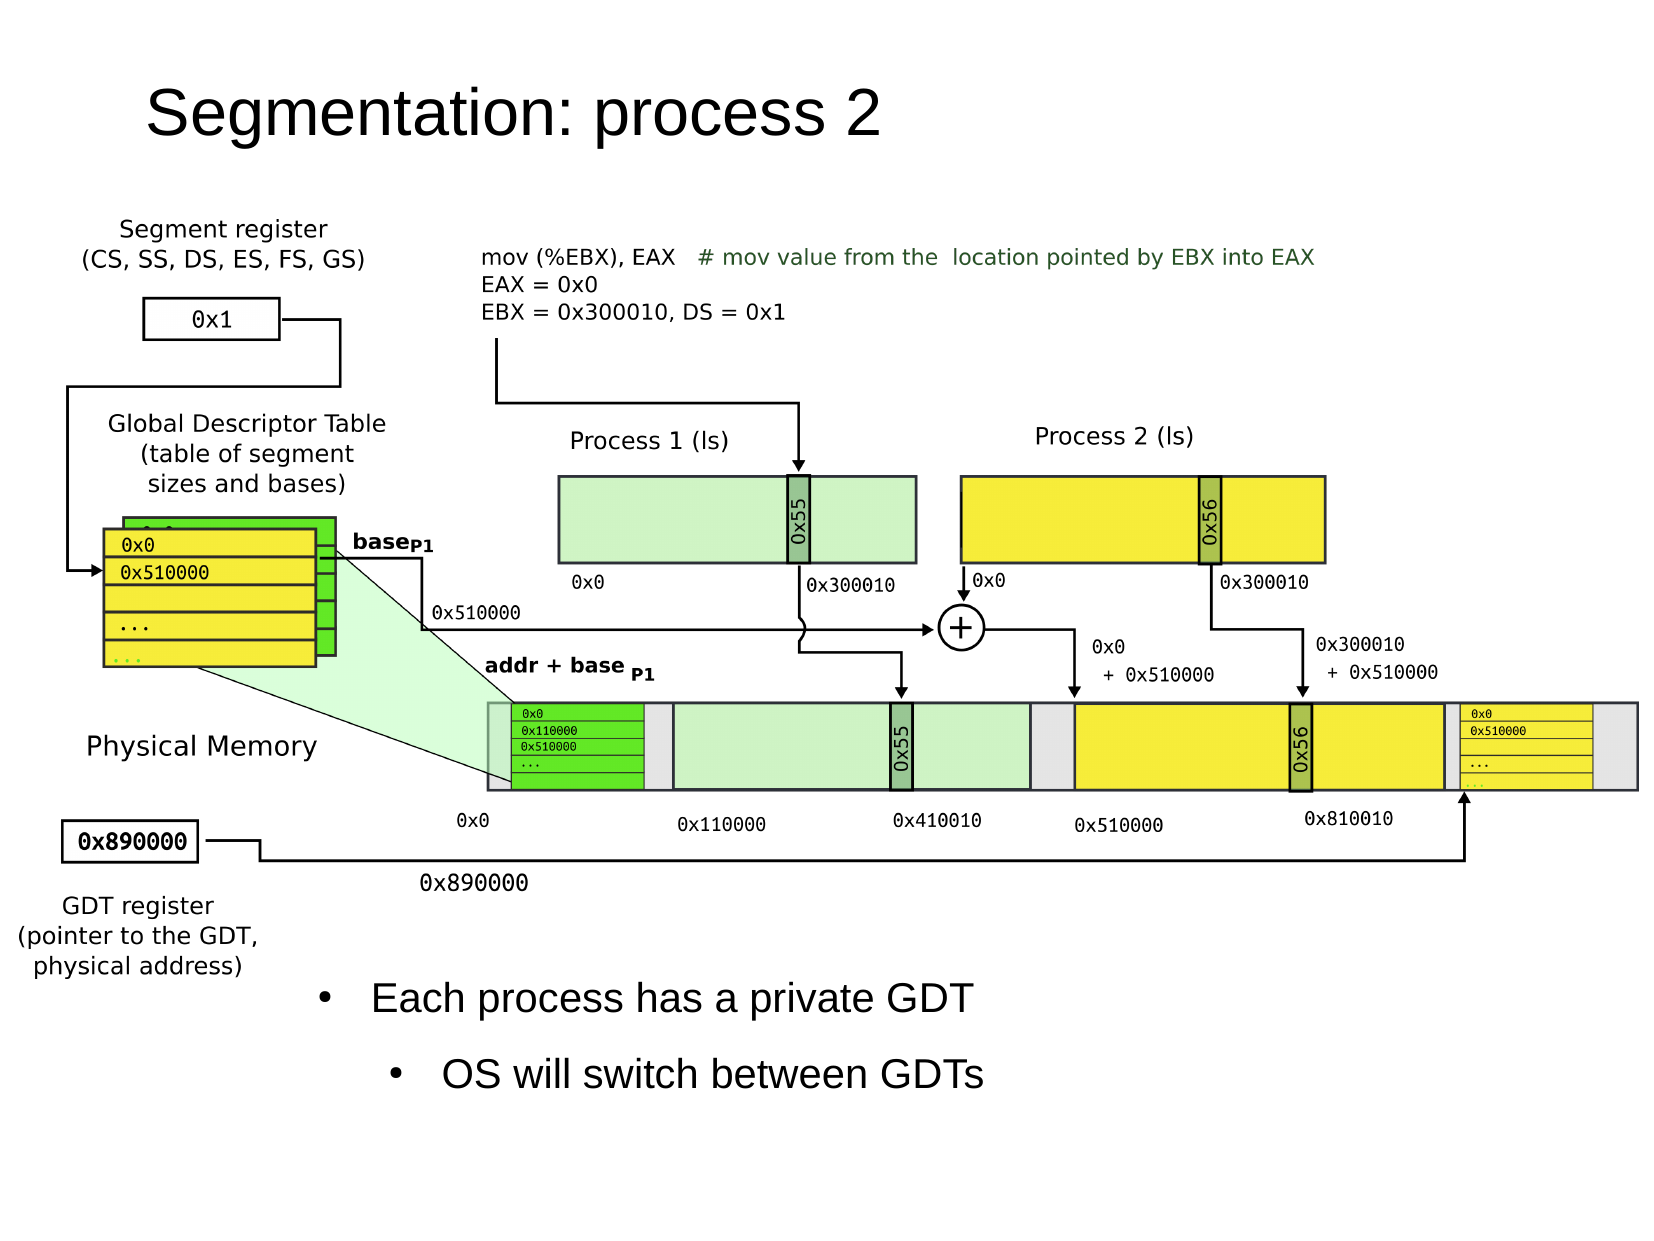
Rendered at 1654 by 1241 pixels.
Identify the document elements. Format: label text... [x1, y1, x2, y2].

list Segmentation: process 2 [82, 75, 1576, 151]
picture [19, 219, 1639, 980]
list Each process has a private GDT OS will switch between GDTs [300, 980, 1576, 1201]
